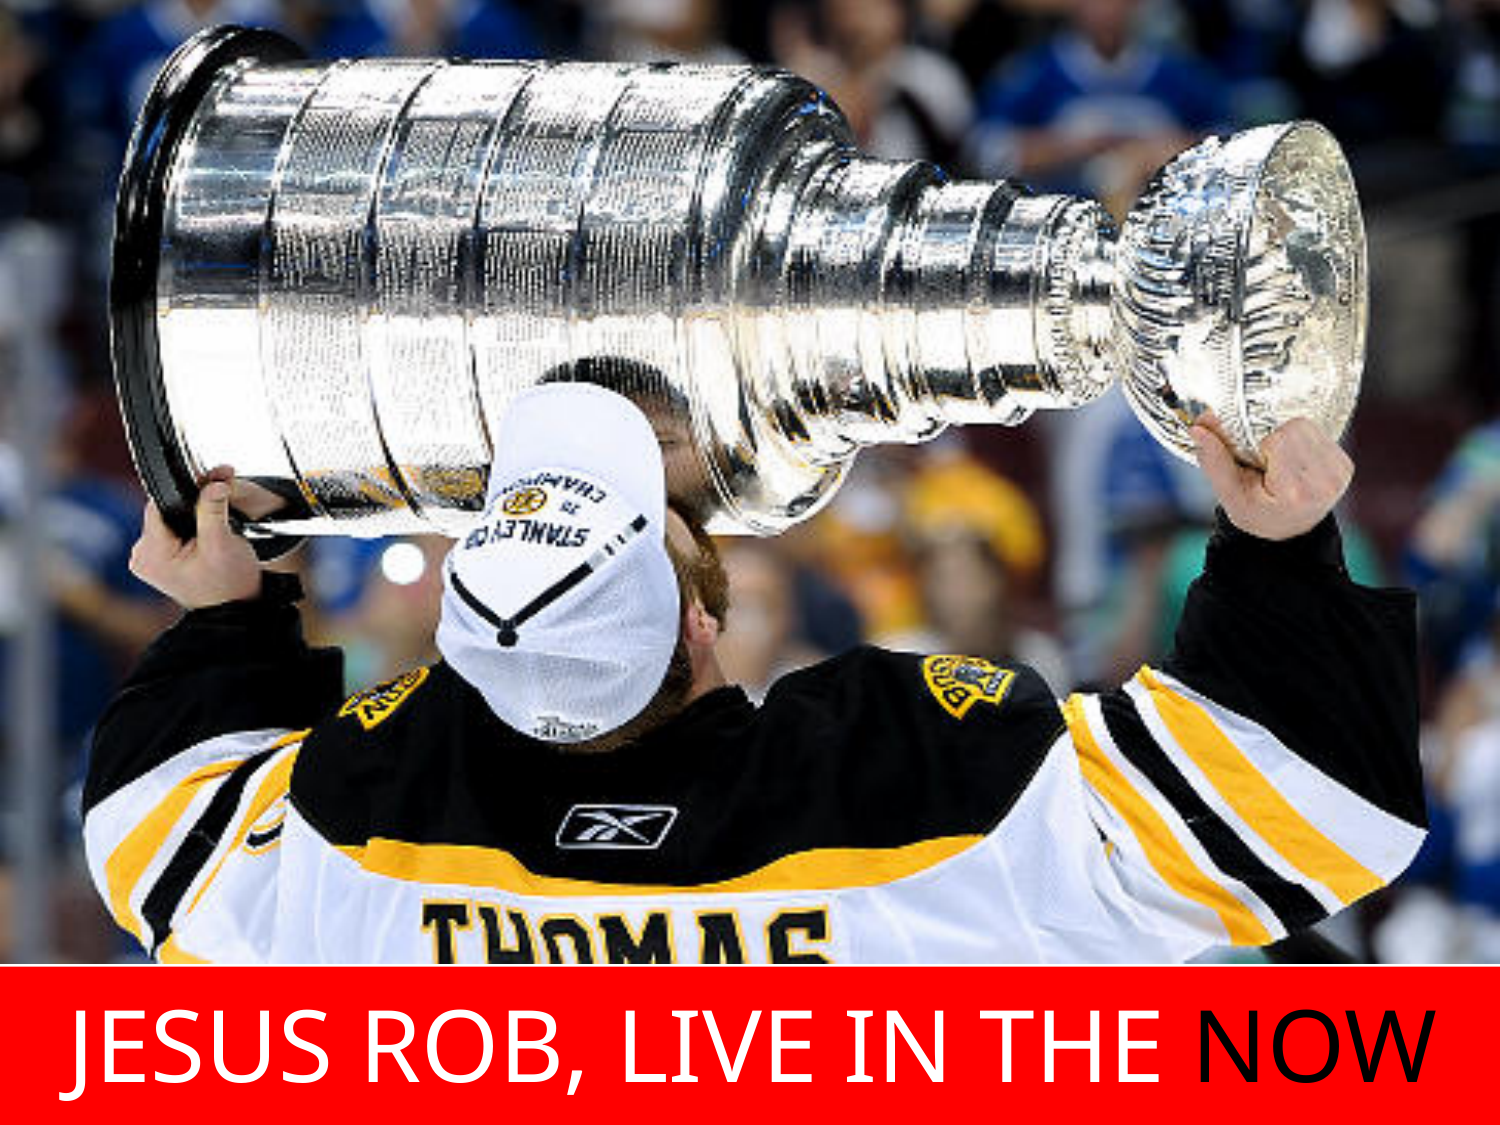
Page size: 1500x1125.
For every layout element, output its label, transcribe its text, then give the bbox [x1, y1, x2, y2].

picture [0, 0, 1500, 965]
list JESUS ROB, LIVE IN THE NOW [28, 974, 1478, 1111]
